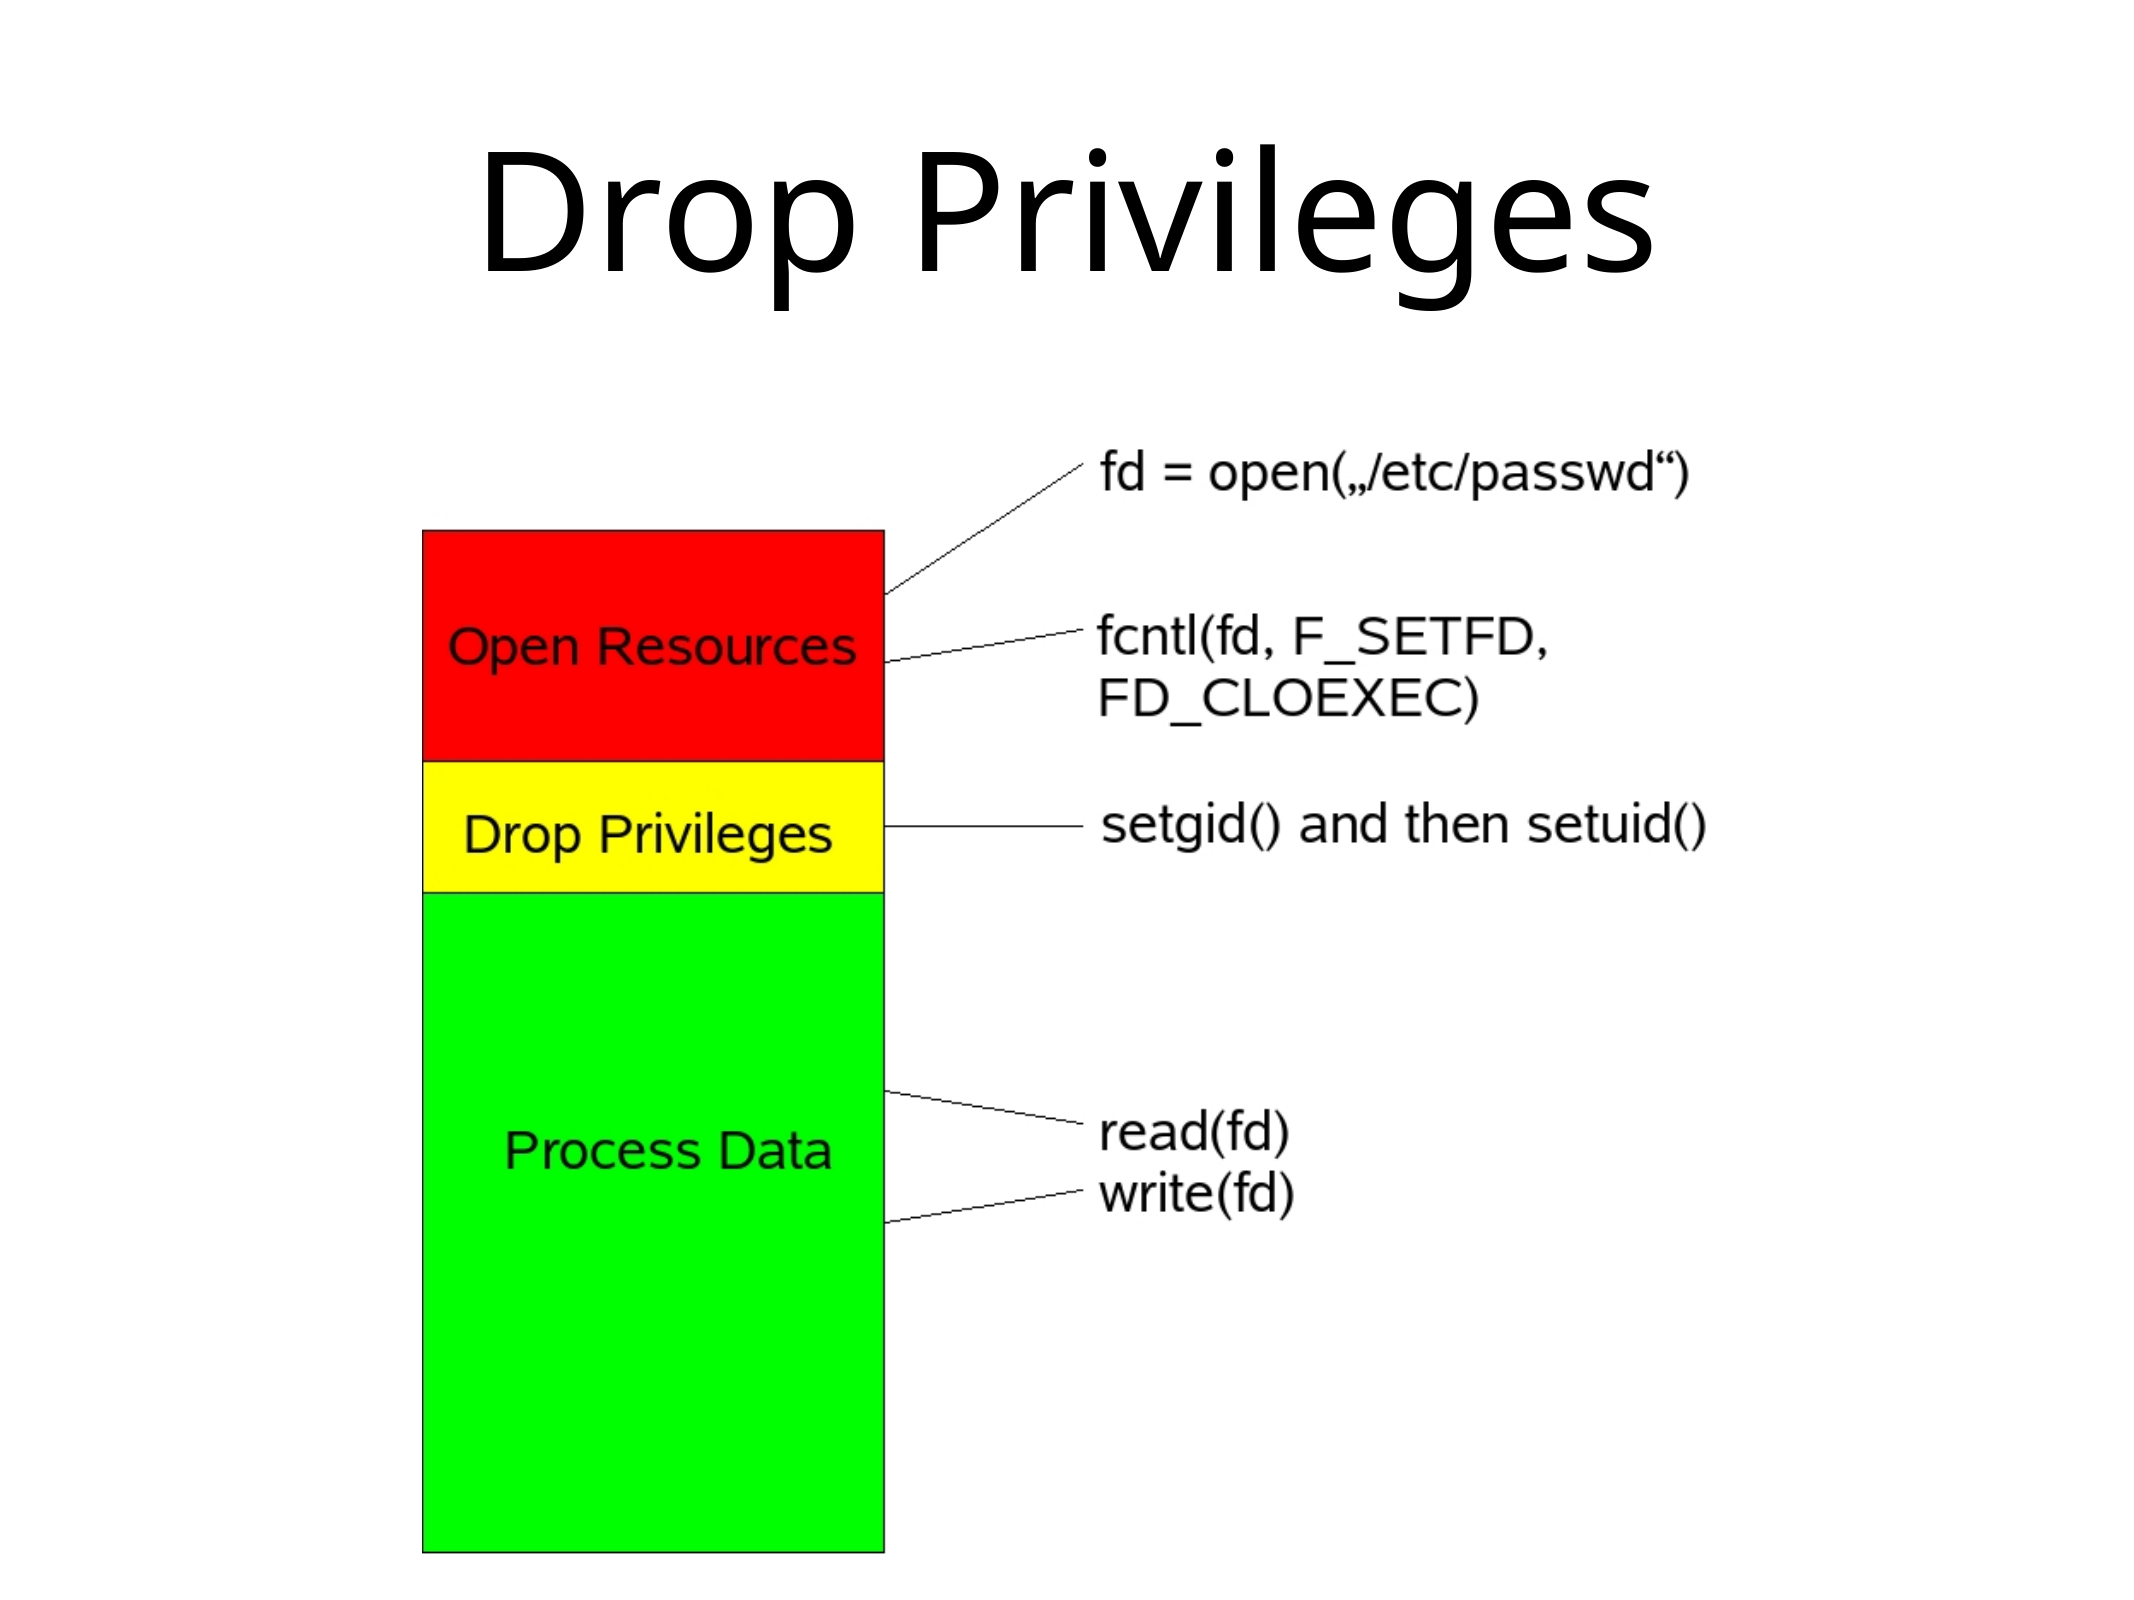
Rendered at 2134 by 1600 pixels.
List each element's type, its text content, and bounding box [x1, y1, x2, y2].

title Drop Privileges [208, 6, 1925, 407]
picture [422, 431, 1711, 1593]
